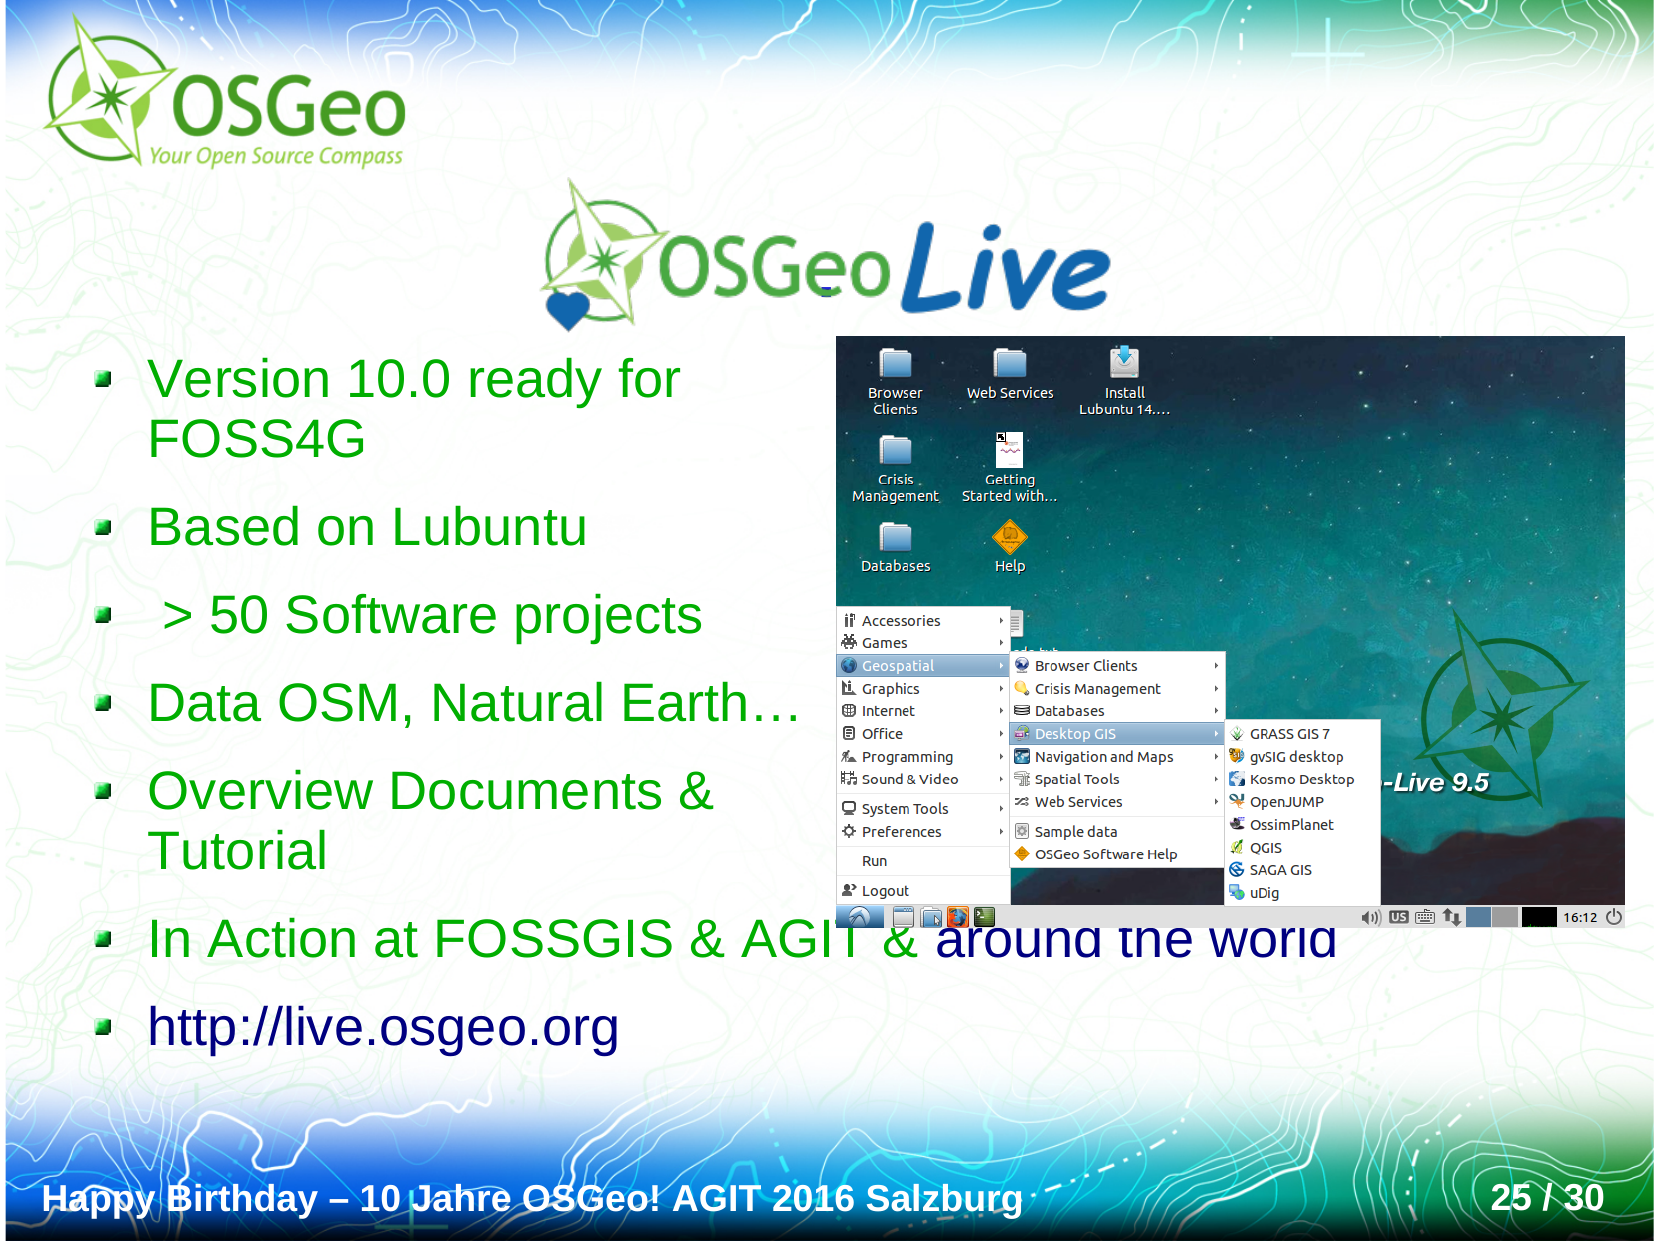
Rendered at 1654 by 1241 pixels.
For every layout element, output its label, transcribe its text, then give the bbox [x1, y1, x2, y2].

title . [82, 200, 1571, 348]
picture [5, 0, 1654, 1241]
list Version 10.0 ready for FOSS4G Based on Lubuntu > 50 Software projects Data OSM, Natural Earth… Overview Documents & Tutorial In Action at FOSSGIS & AGIT & around the world http://live.osgeo.org [76, 348, 1565, 1213]
